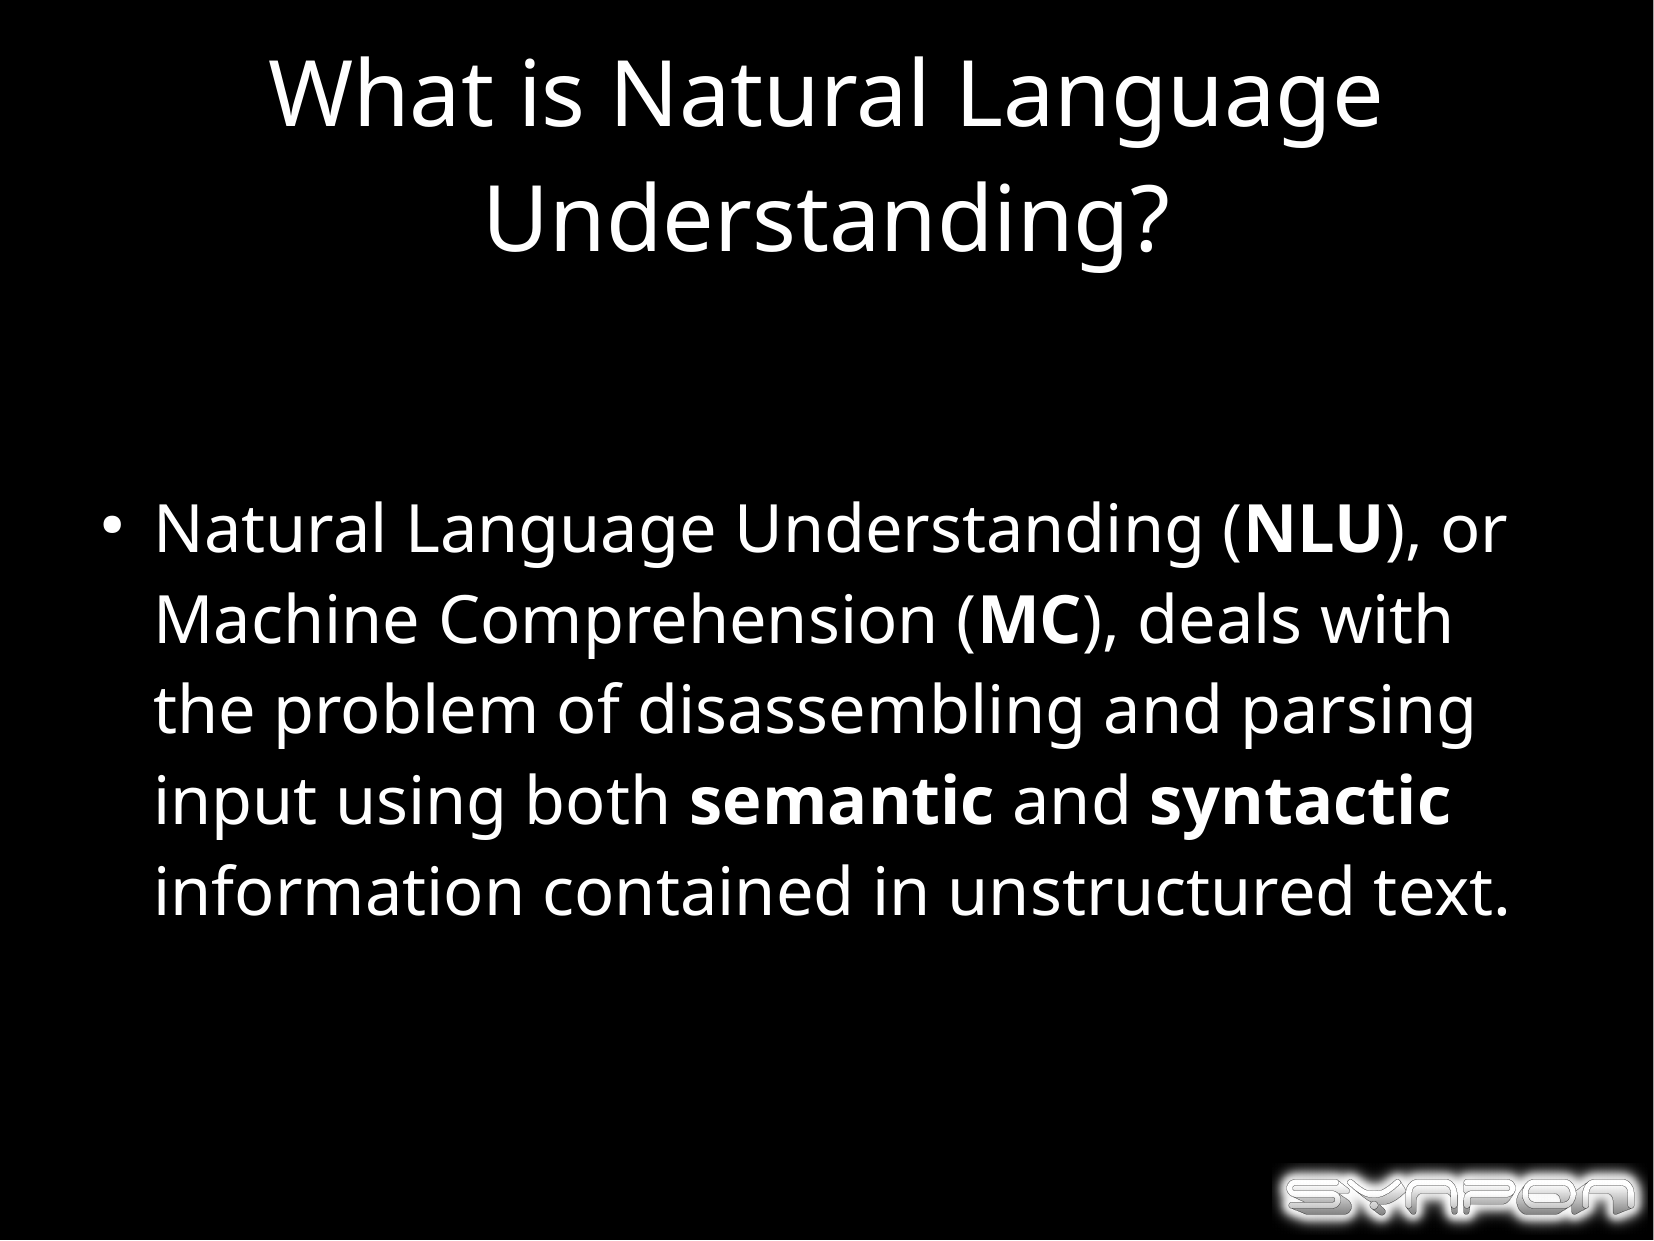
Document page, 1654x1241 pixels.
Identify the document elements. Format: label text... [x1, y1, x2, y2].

list Natural Language Understanding (NLU), or Machine Comprehension (MC), deals with the problem of disassembling and parsing input using both semantic and syntactic information contained in unstructured text. [82, 360, 1571, 1081]
picture [1272, 1163, 1648, 1235]
title What is Natural Language Understanding? [82, 49, 1571, 257]
